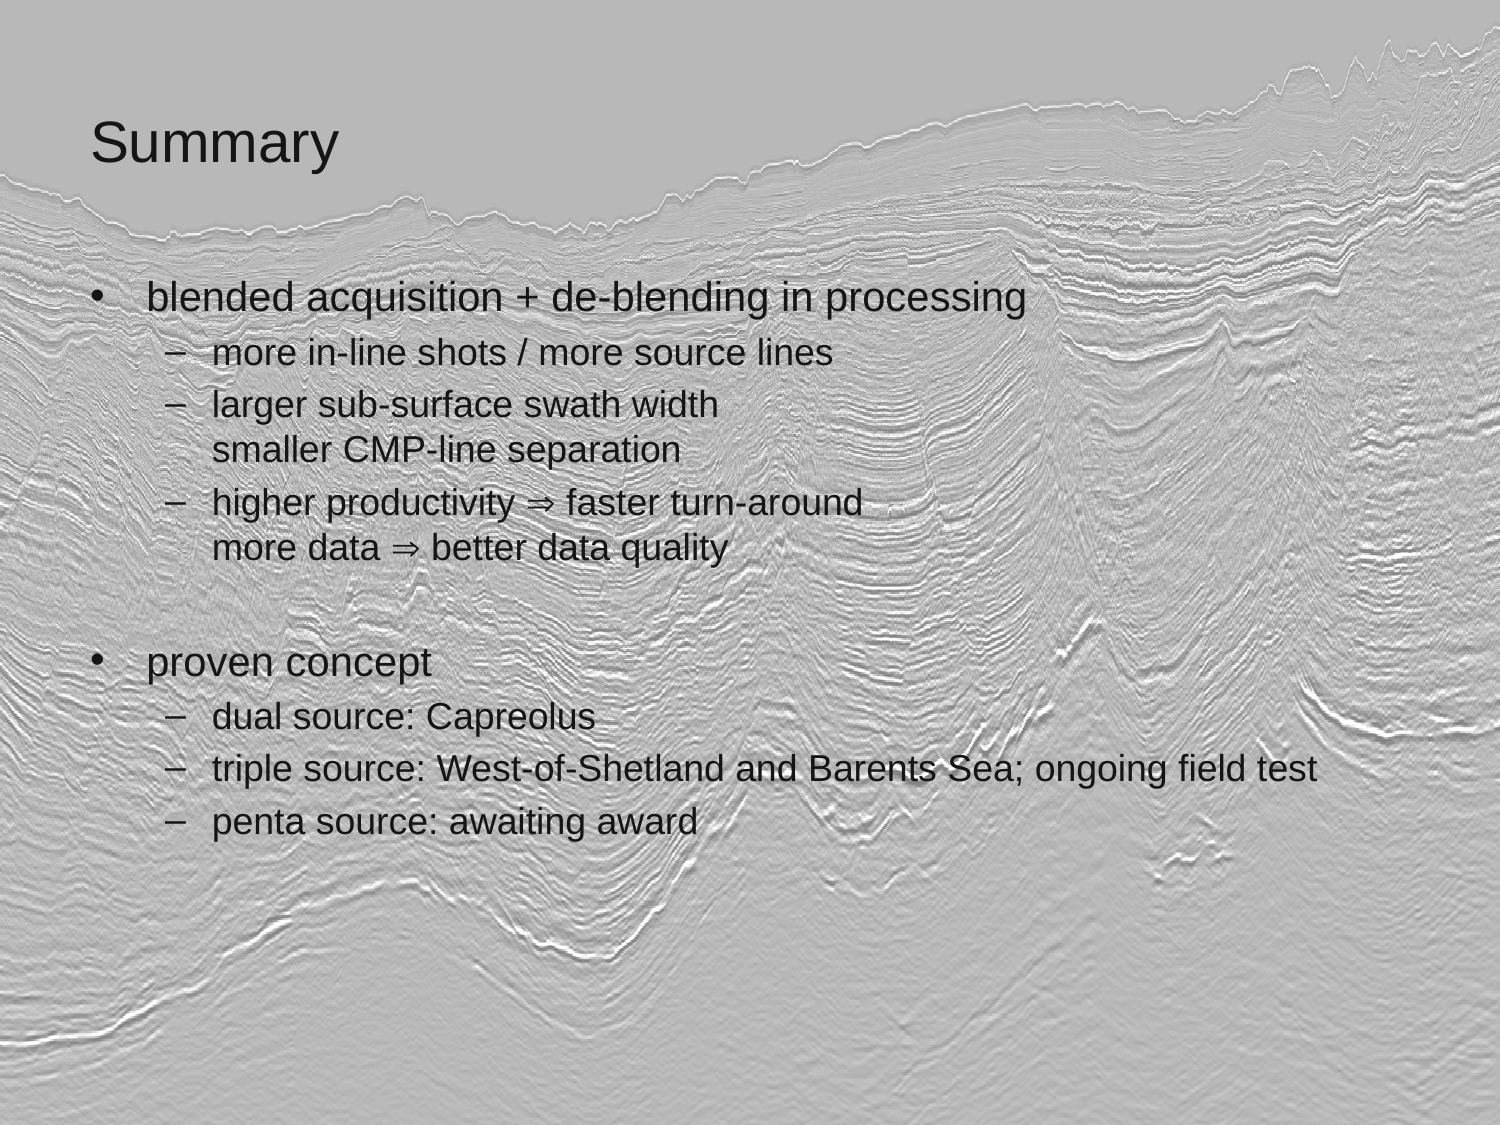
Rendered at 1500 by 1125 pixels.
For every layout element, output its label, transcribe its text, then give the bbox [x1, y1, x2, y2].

title Summary [75, 45, 1425, 233]
list blended acquisition + de-blending in processing more in-line shots / more source lines larger sub-surface swath width smaller CMP-line separation higher productivity  faster turn-around more data  better data quality proven concept dual source: Capreolus triple source: West-of-Shetland and Barents Sea; ongoing field test penta source: awaiting award [75, 262, 1425, 1005]
text_box [0, 0, 1500, 1125]
